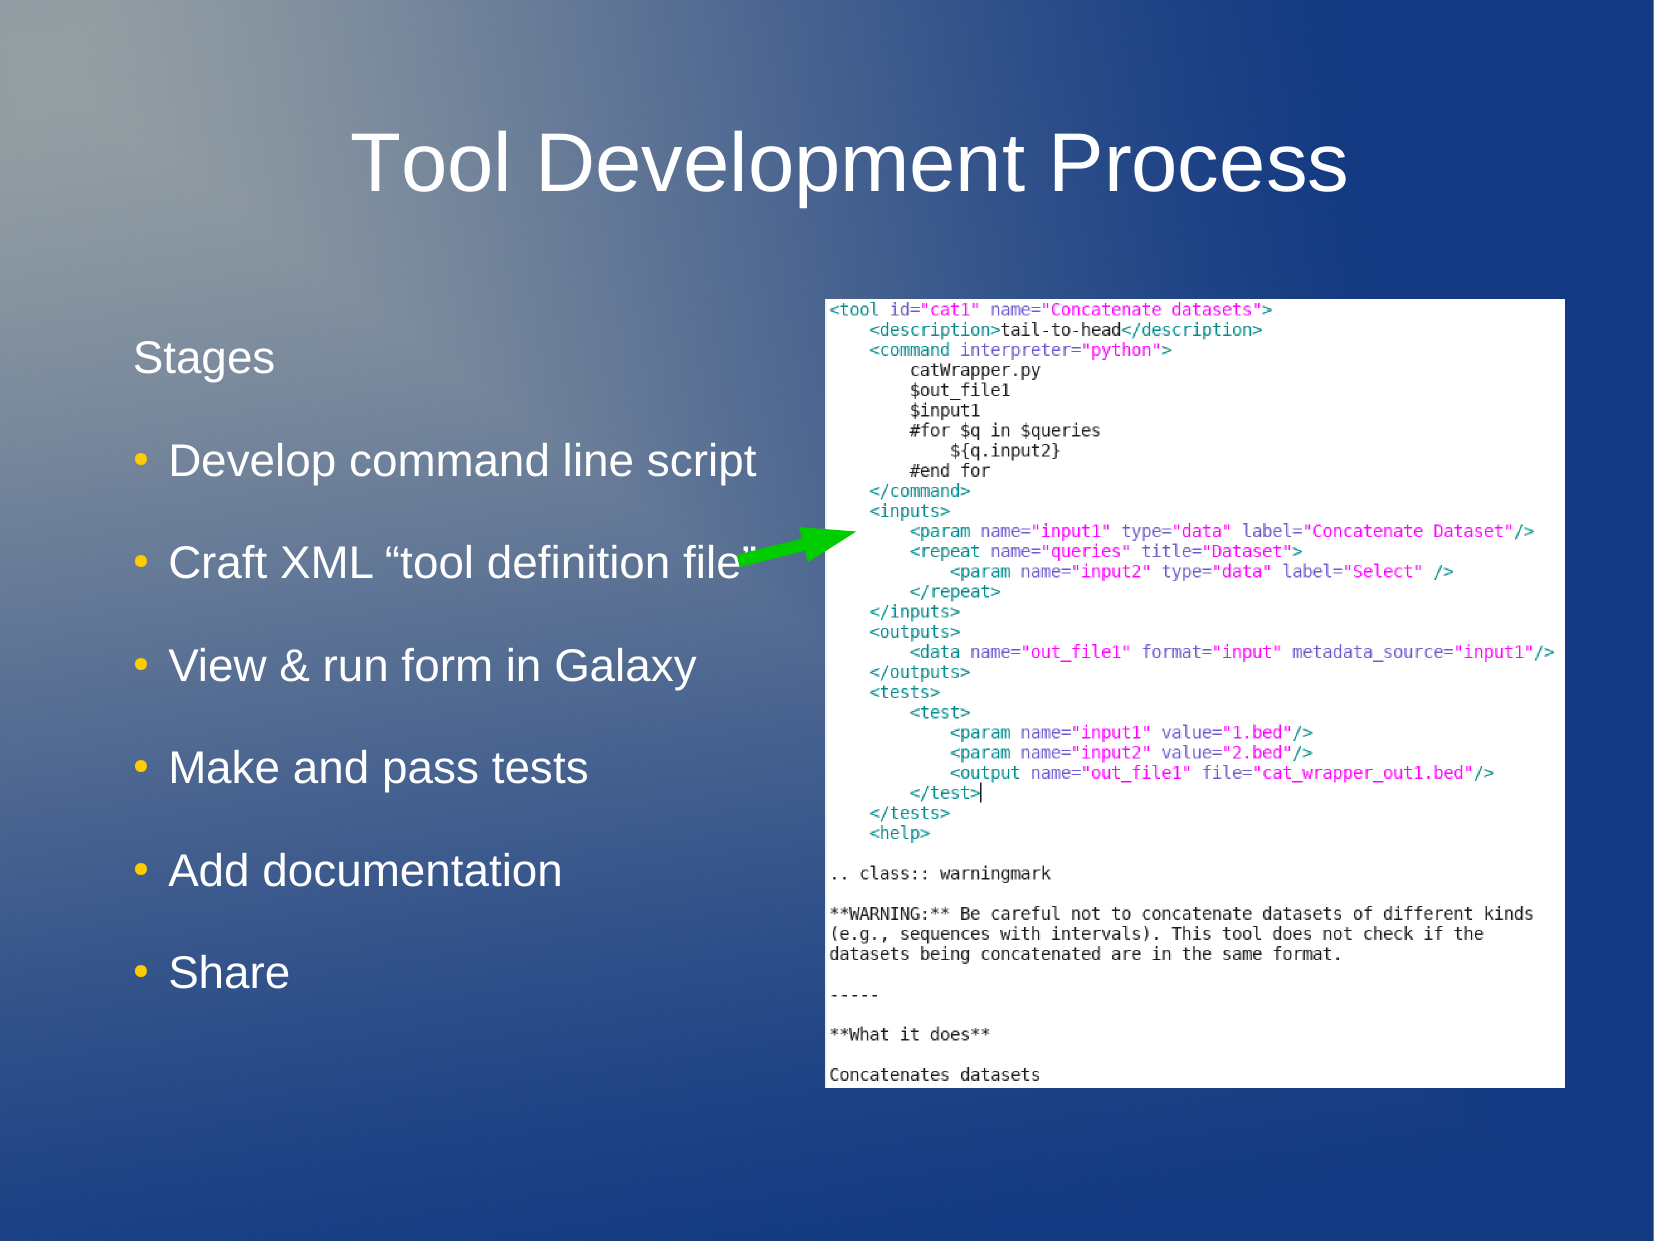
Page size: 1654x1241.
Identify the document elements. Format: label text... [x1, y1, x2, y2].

text_box Stages Develop command line script Craft XML “tool definition file” View & run form in Galaxy Make and pass tests Add documentation Share [118, 324, 774, 1102]
picture [0, 0, 1654, 1241]
title Tool Development Process [106, 59, 1595, 267]
